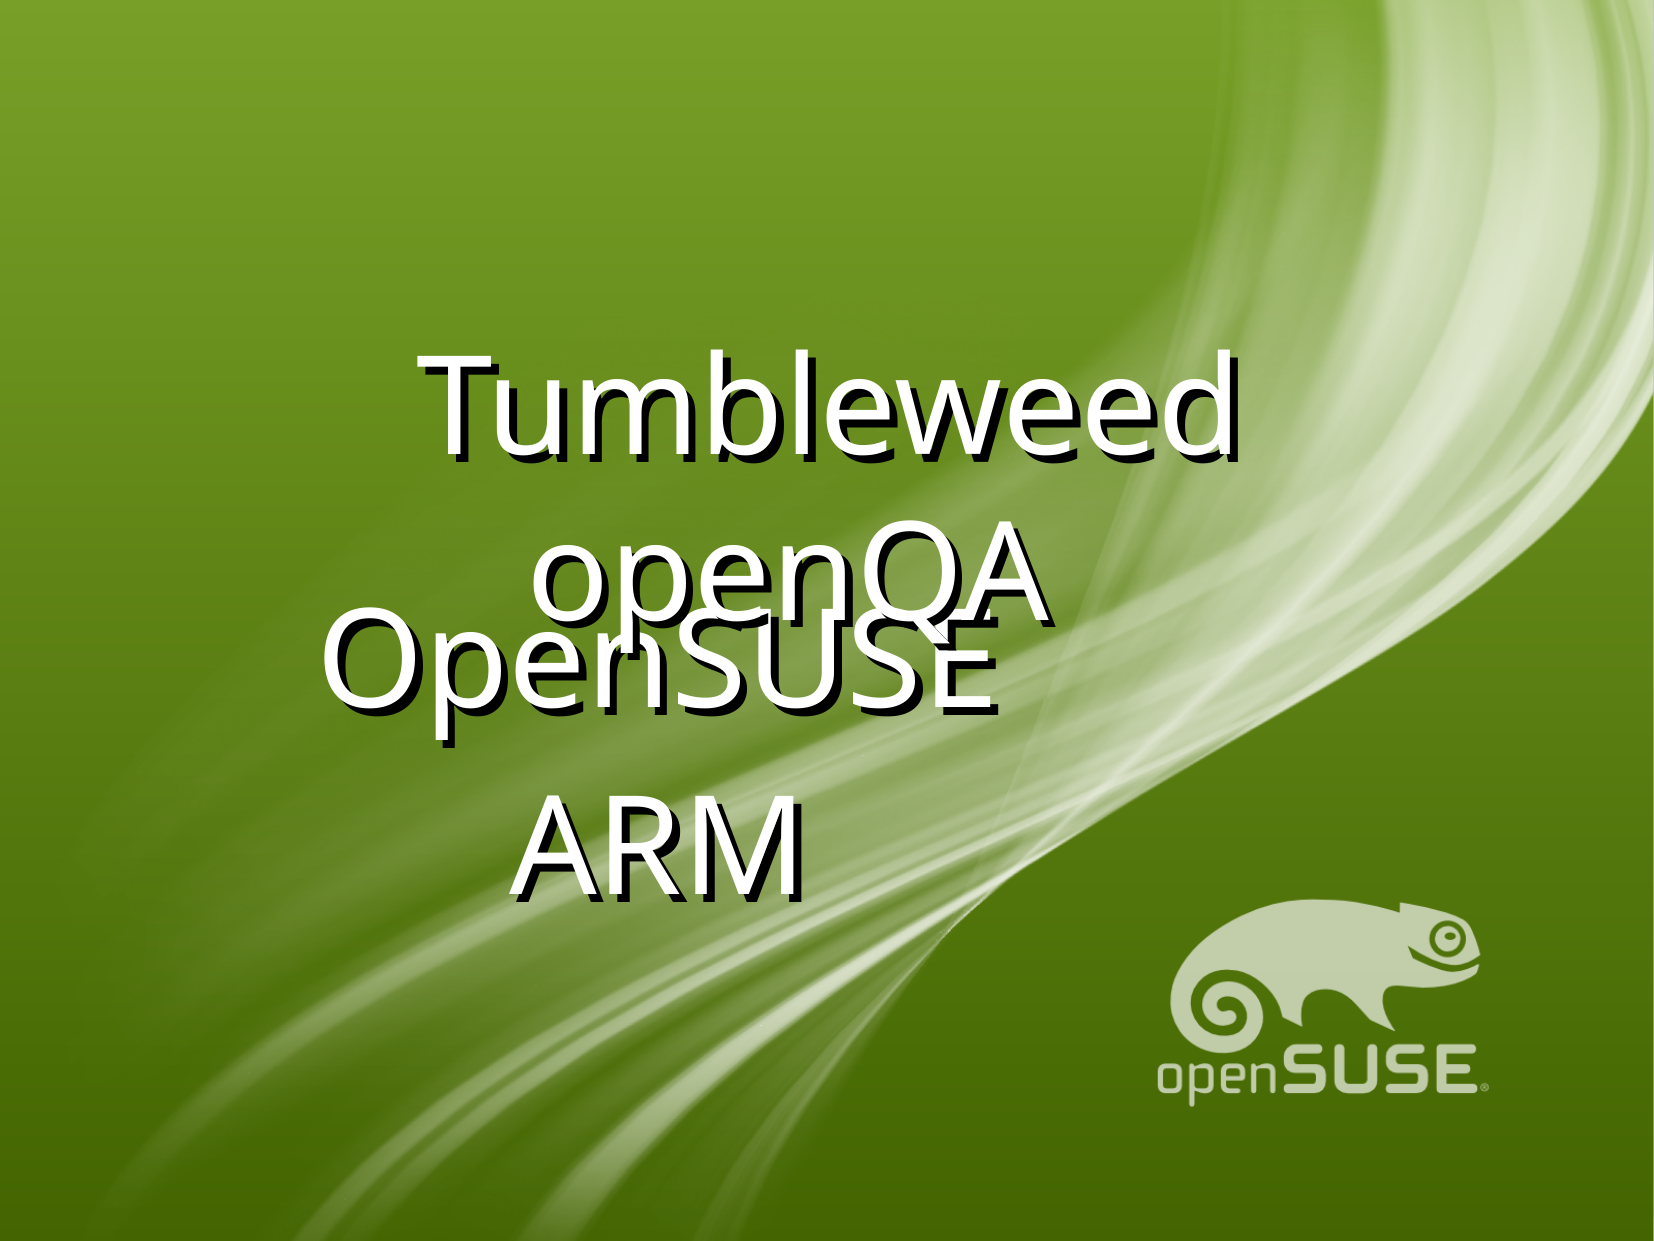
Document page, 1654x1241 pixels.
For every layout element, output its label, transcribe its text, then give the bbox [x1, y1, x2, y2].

picture [0, 0, 1654, 1241]
title OpenSUSE ARM [173, 674, 1143, 856]
title openQA [159, 459, 1416, 674]
title Tumbleweed [383, 294, 1276, 509]
